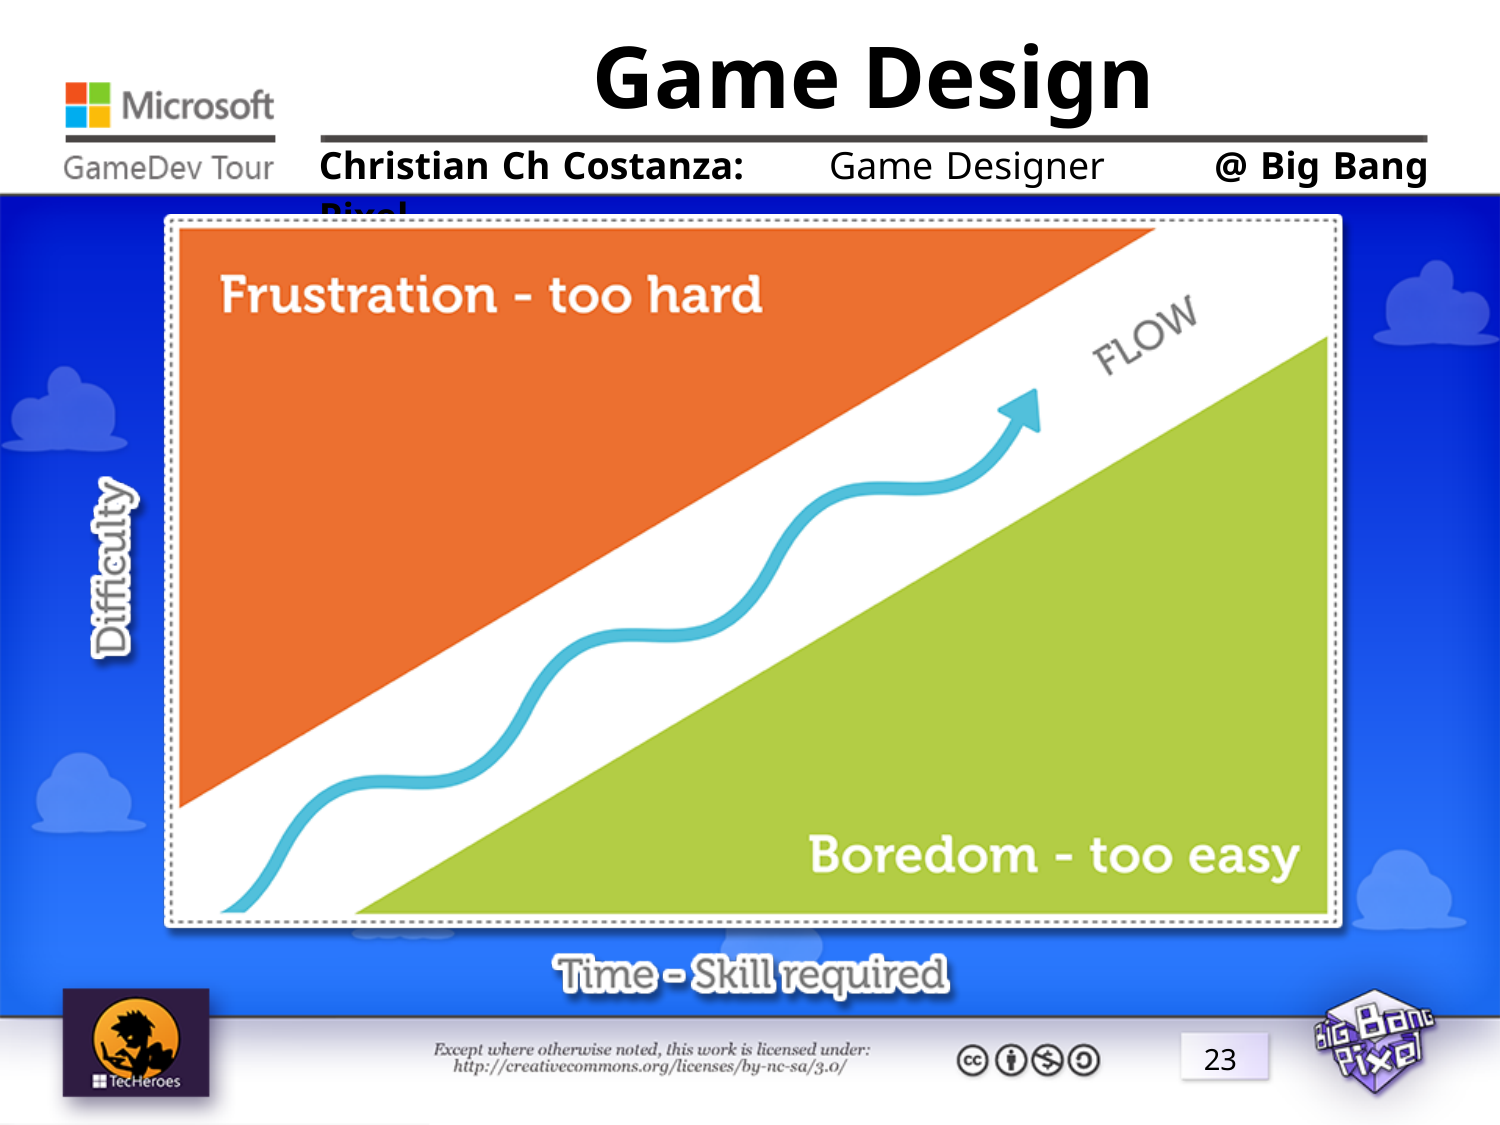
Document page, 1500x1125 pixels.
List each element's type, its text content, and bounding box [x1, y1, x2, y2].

picture [0, 0, 1500, 1125]
text_box Game Design [319, 9, 1430, 142]
text_box <numero> [1110, 1033, 1252, 1117]
text_box Christian Ch Costanza: Game Designer @ Big Bang Pixel [318, 124, 1430, 257]
